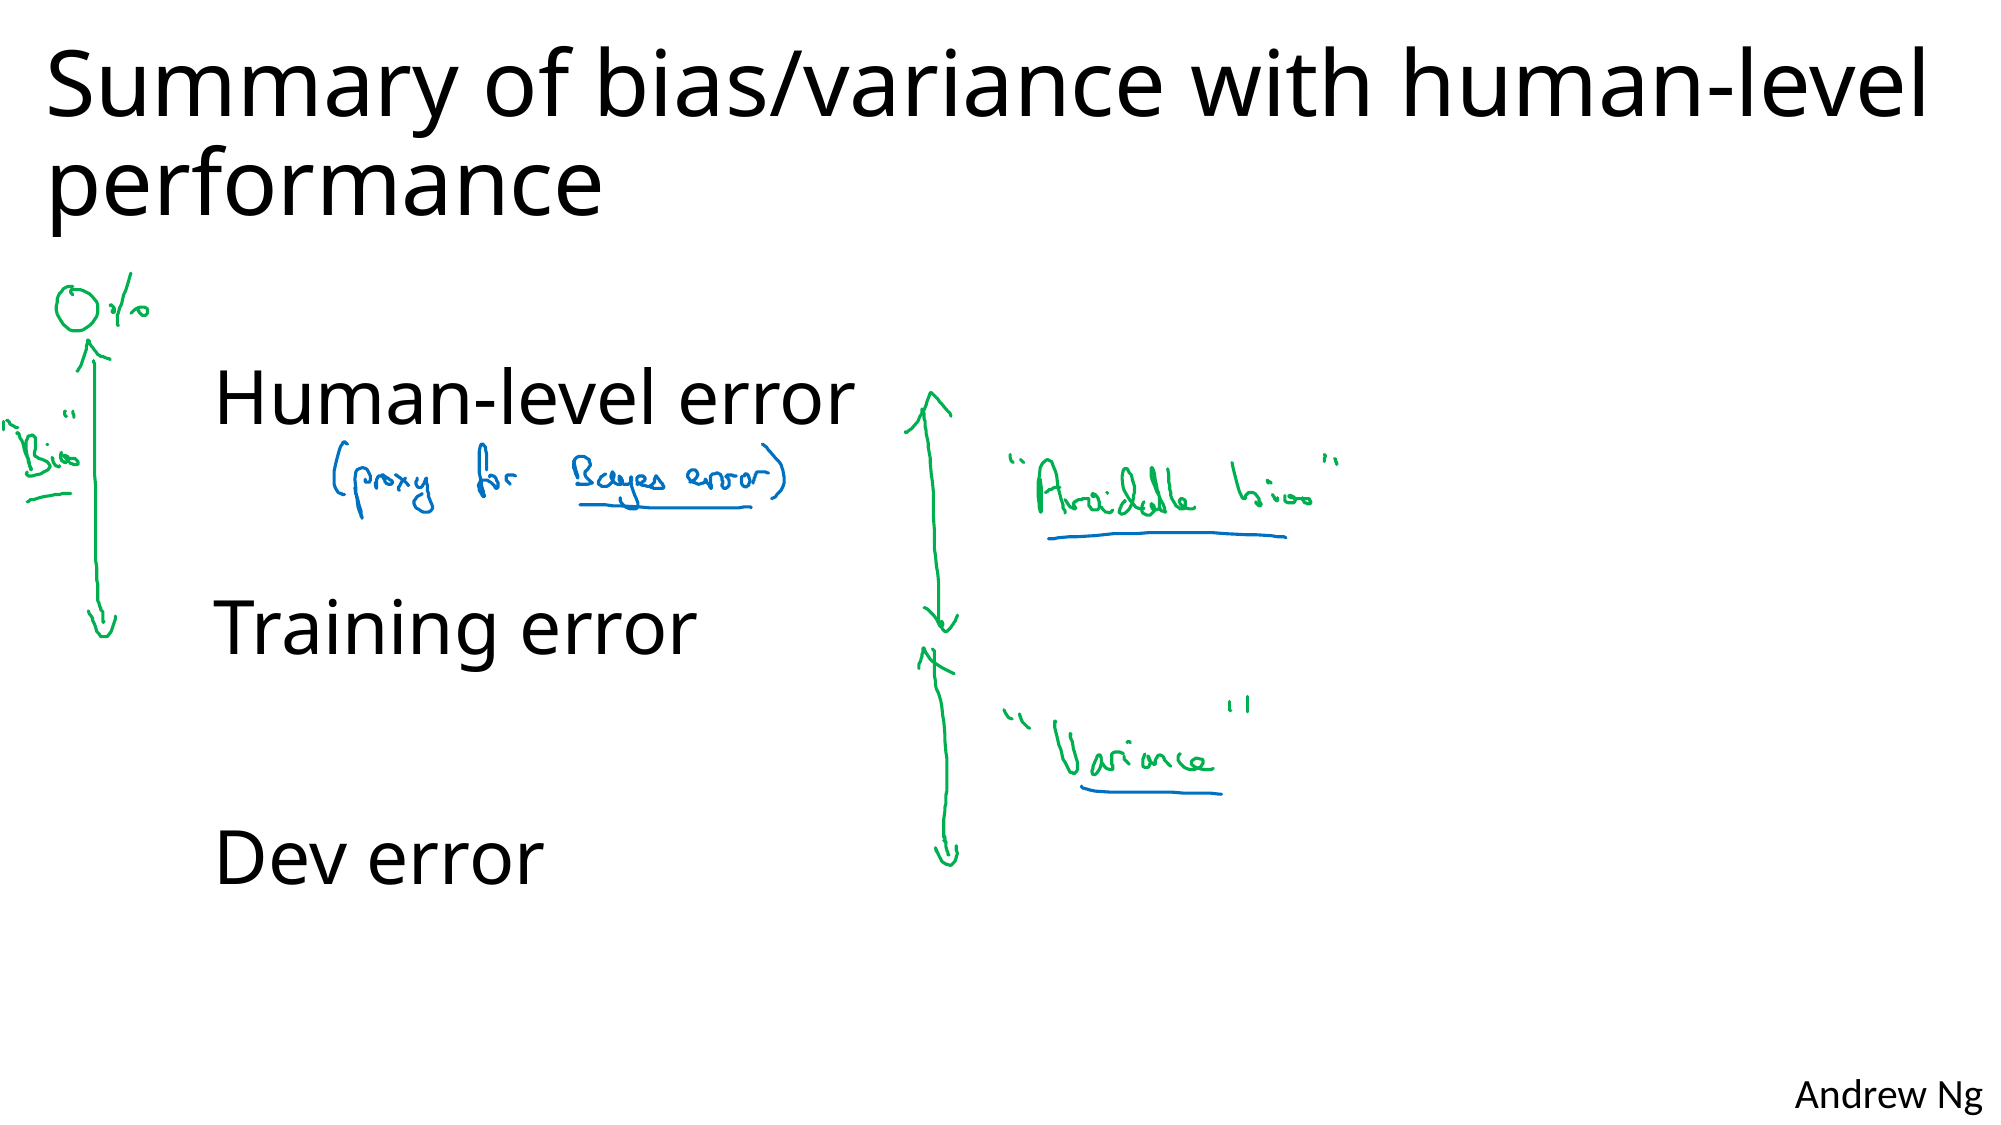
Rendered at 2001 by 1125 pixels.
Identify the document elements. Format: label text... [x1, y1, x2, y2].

text_box Dev error [198, 869, 565, 908]
title Summary of bias/variance with human-level performance [30, 29, 2000, 248]
picture [0, 269, 1340, 869]
